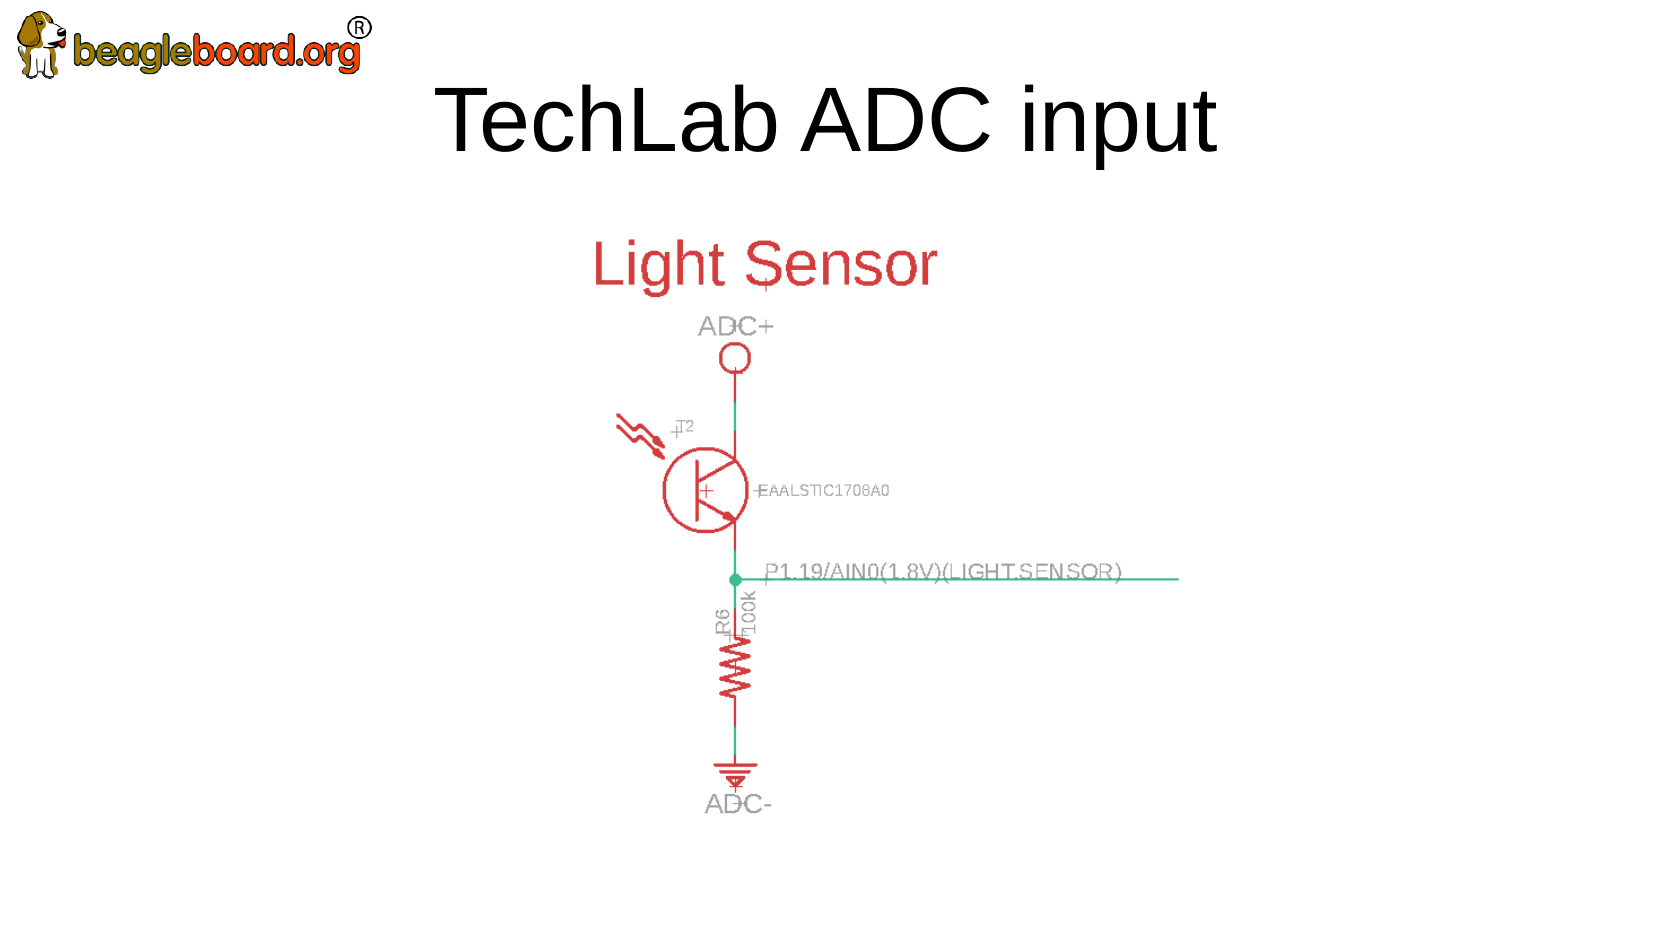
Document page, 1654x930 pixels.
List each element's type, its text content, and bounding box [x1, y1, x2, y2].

picture [17, 11, 372, 79]
picture [534, 200, 1215, 855]
text_box TechLab ADC input [82, 36, 1571, 193]
